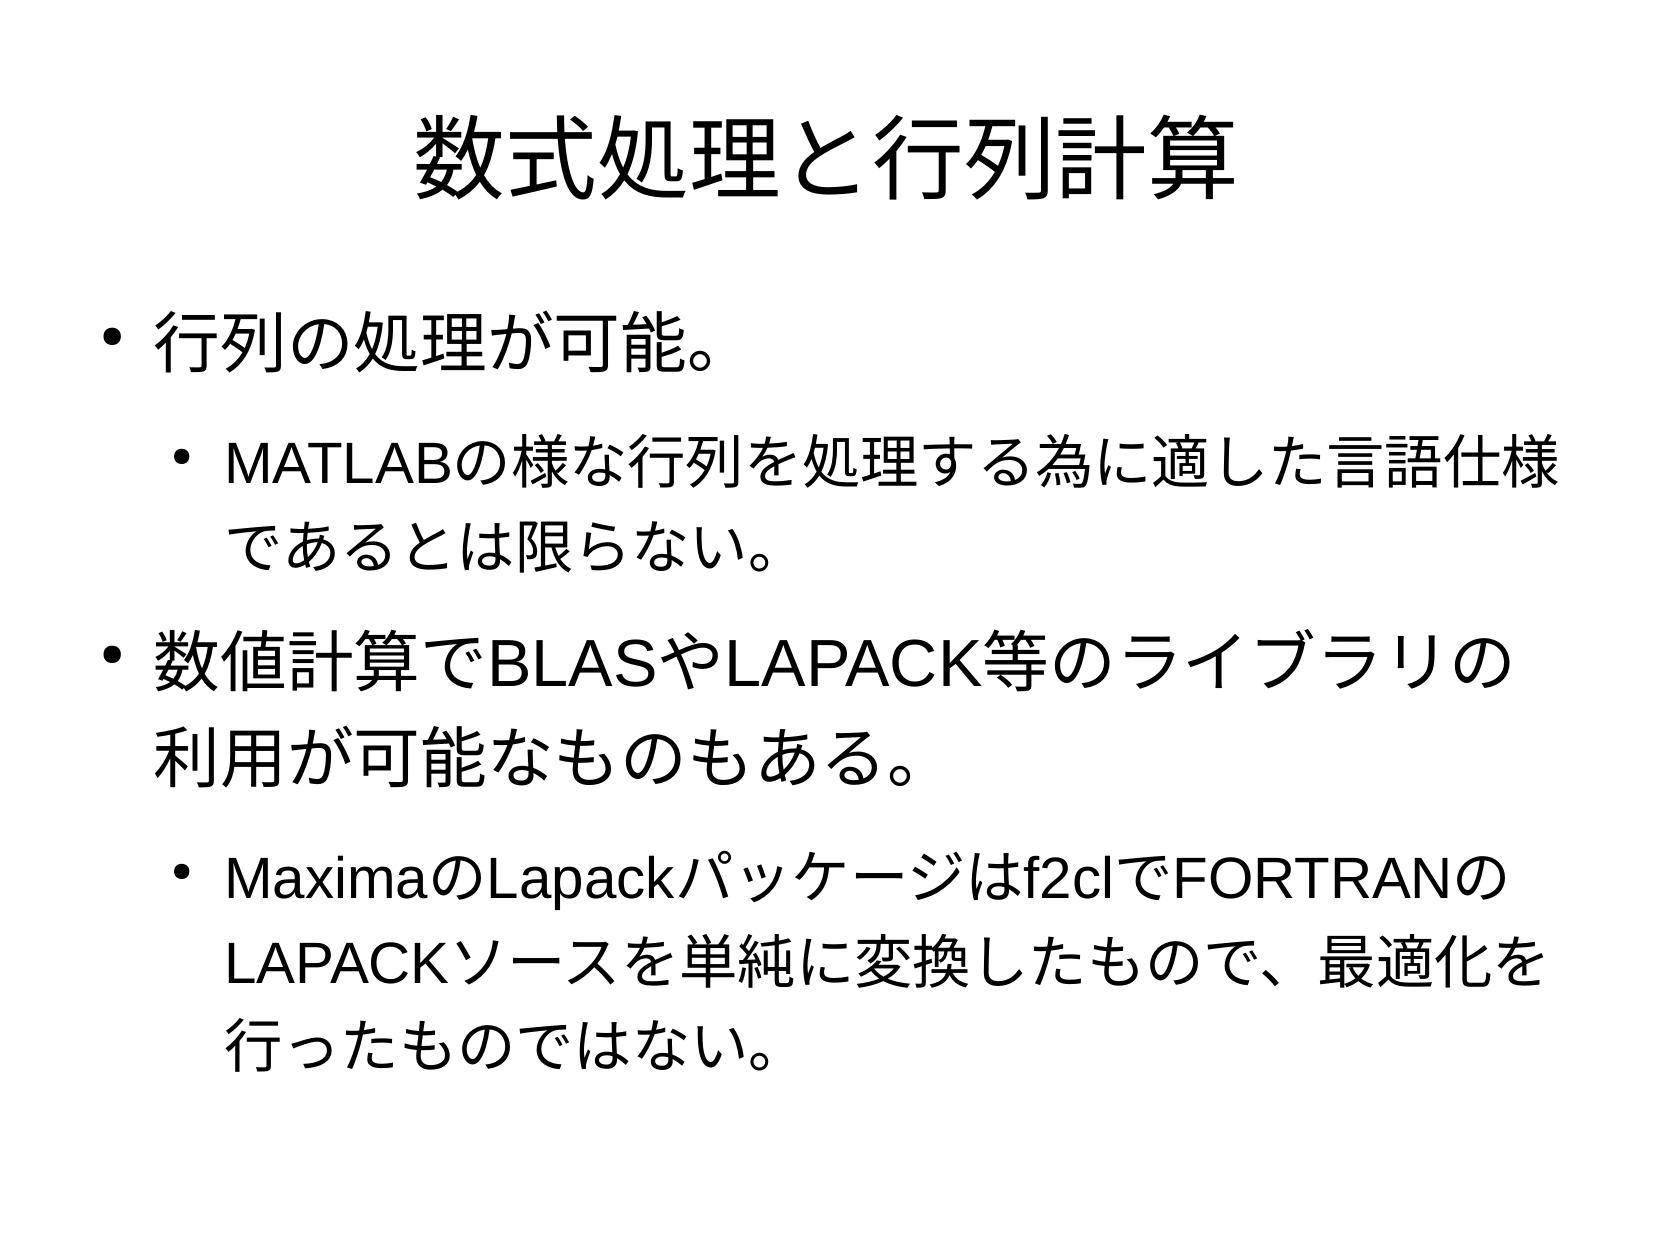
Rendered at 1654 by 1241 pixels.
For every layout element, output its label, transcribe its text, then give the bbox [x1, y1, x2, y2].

title 数式処理と行列計算 [82, 49, 1571, 257]
list 行列の処理が可能。 MATLABの様な行列を処理する為に適した言語仕様であるとは限らない。 数値計算でBLASやLAPACK等のライブラリの利用が可能なものもある。 MaximaのLapackパッケージはf2clでFORTRANのLAPACKソースを単純に変換したもので、最適化を 行ったものではない。 [82, 290, 1571, 1109]
